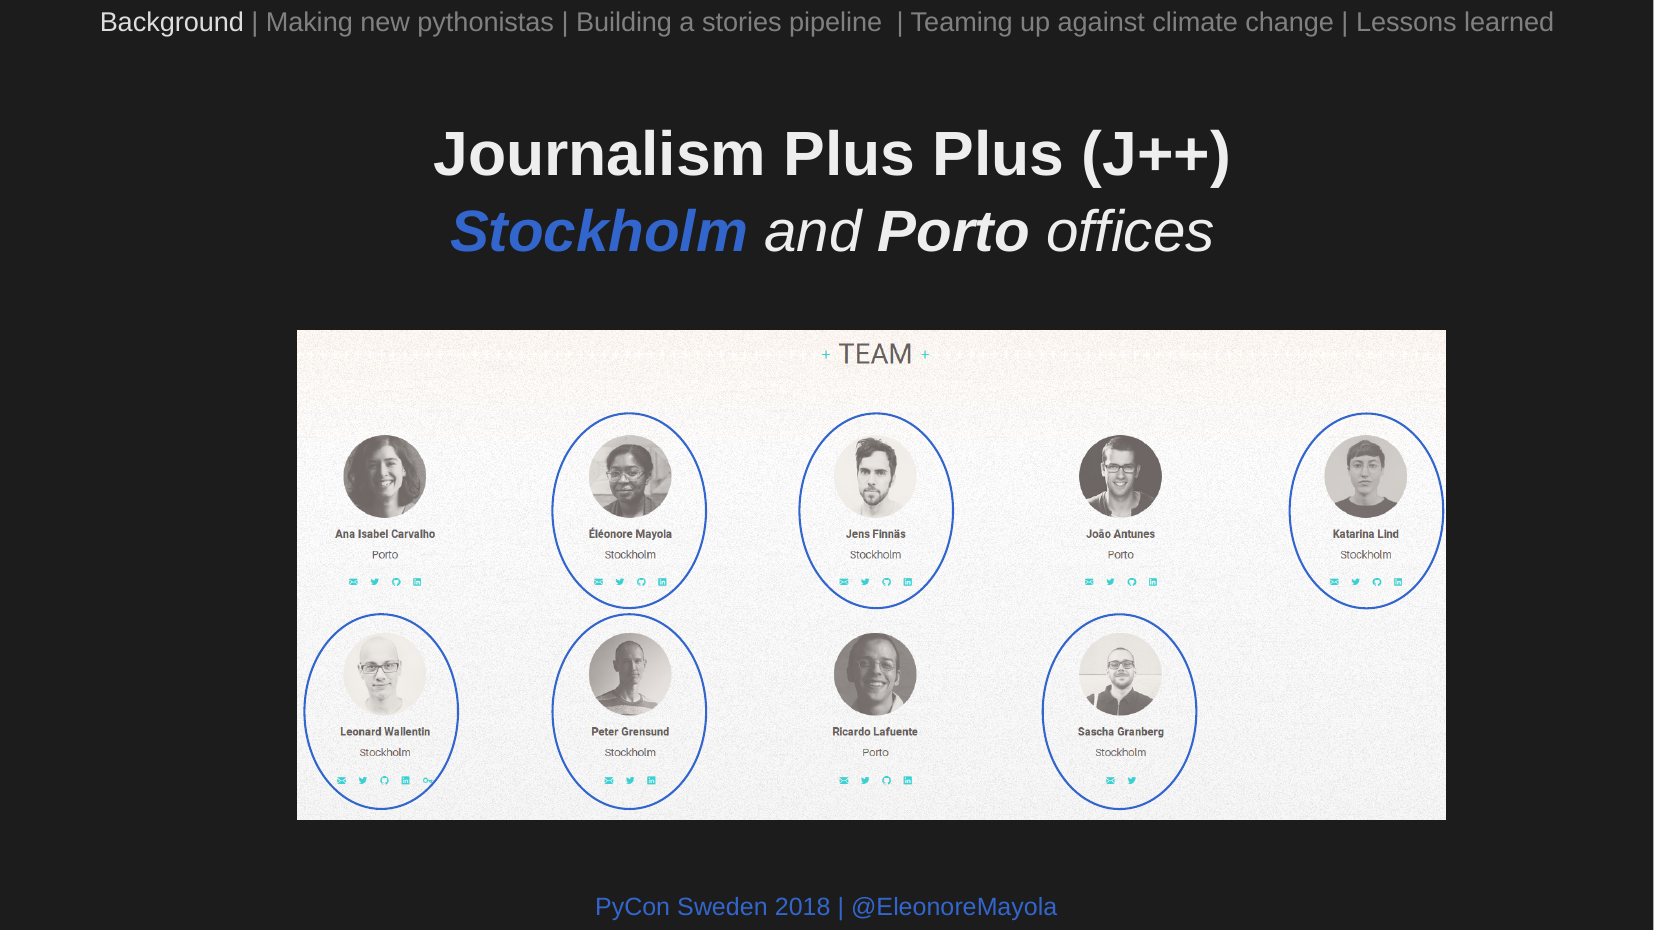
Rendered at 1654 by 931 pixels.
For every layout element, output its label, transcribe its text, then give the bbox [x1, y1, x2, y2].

text_box Background | Making new pythonistas | Building a stories pipeline | Teaming up against climate change | Lessons learned [0, 0, 1654, 57]
text_box PyCon Sweden 2018 | @EleonoreMayola [460, 885, 1193, 931]
picture [297, 330, 1446, 821]
text_box Journalism Plus Plus (J++) Stockholm and Porto offices [106, 95, 1560, 278]
